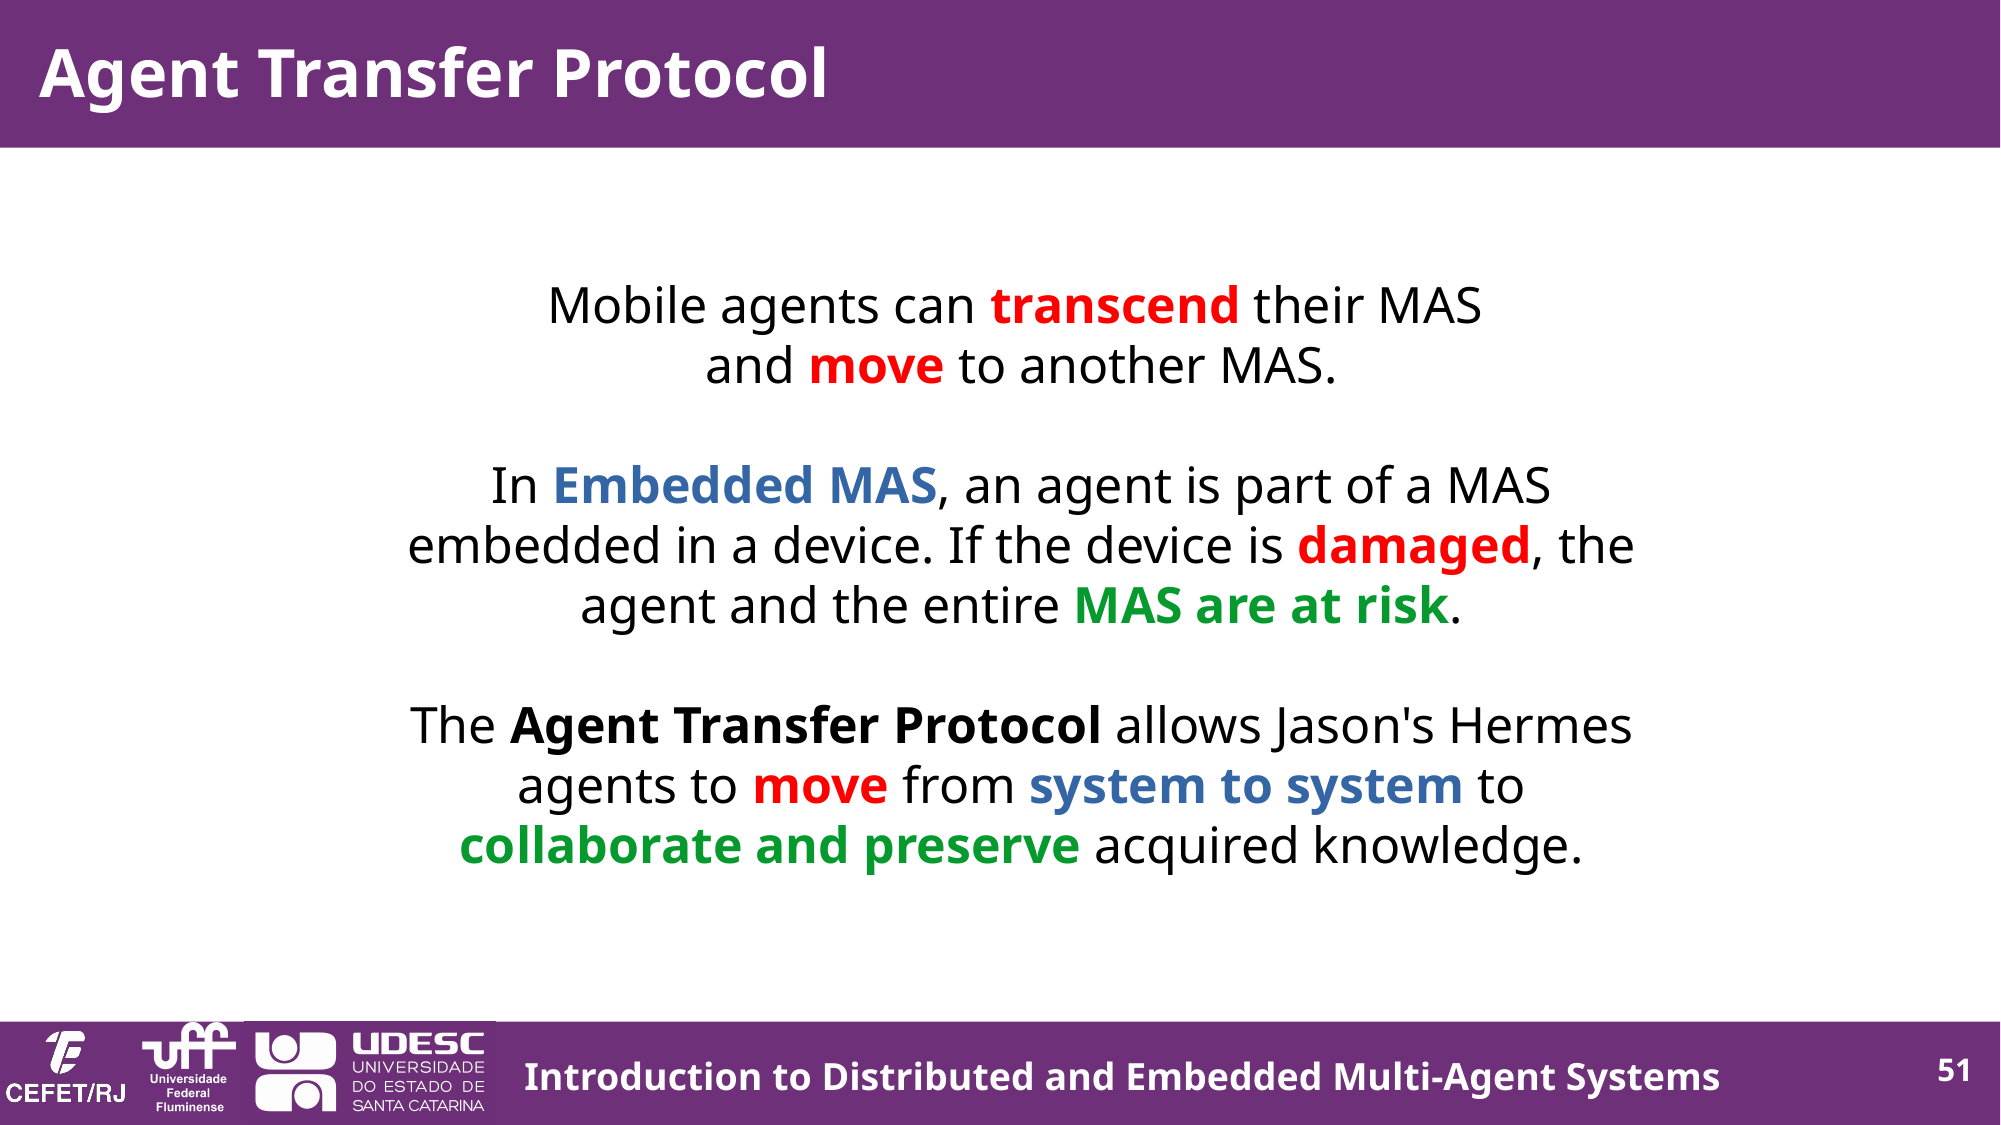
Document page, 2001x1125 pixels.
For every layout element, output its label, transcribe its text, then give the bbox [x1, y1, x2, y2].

picture [6, 1009, 125, 1125]
text_box Agent Transfer Protocol [25, 23, 1999, 119]
picture [244, 1021, 496, 1123]
picture [141, 1021, 237, 1117]
text_box Mobile agents can transcend their MAS and move to another MAS. In Embedded MAS, an agent is part of a MAS embedded in a device. If the device is damaged, the agent and the entire MAS are at risk. The Agent Transfer Protocol allows Jason's Hermes agents to move from system to system to collaborate and preserve acquired knowledge. [377, 265, 1666, 881]
